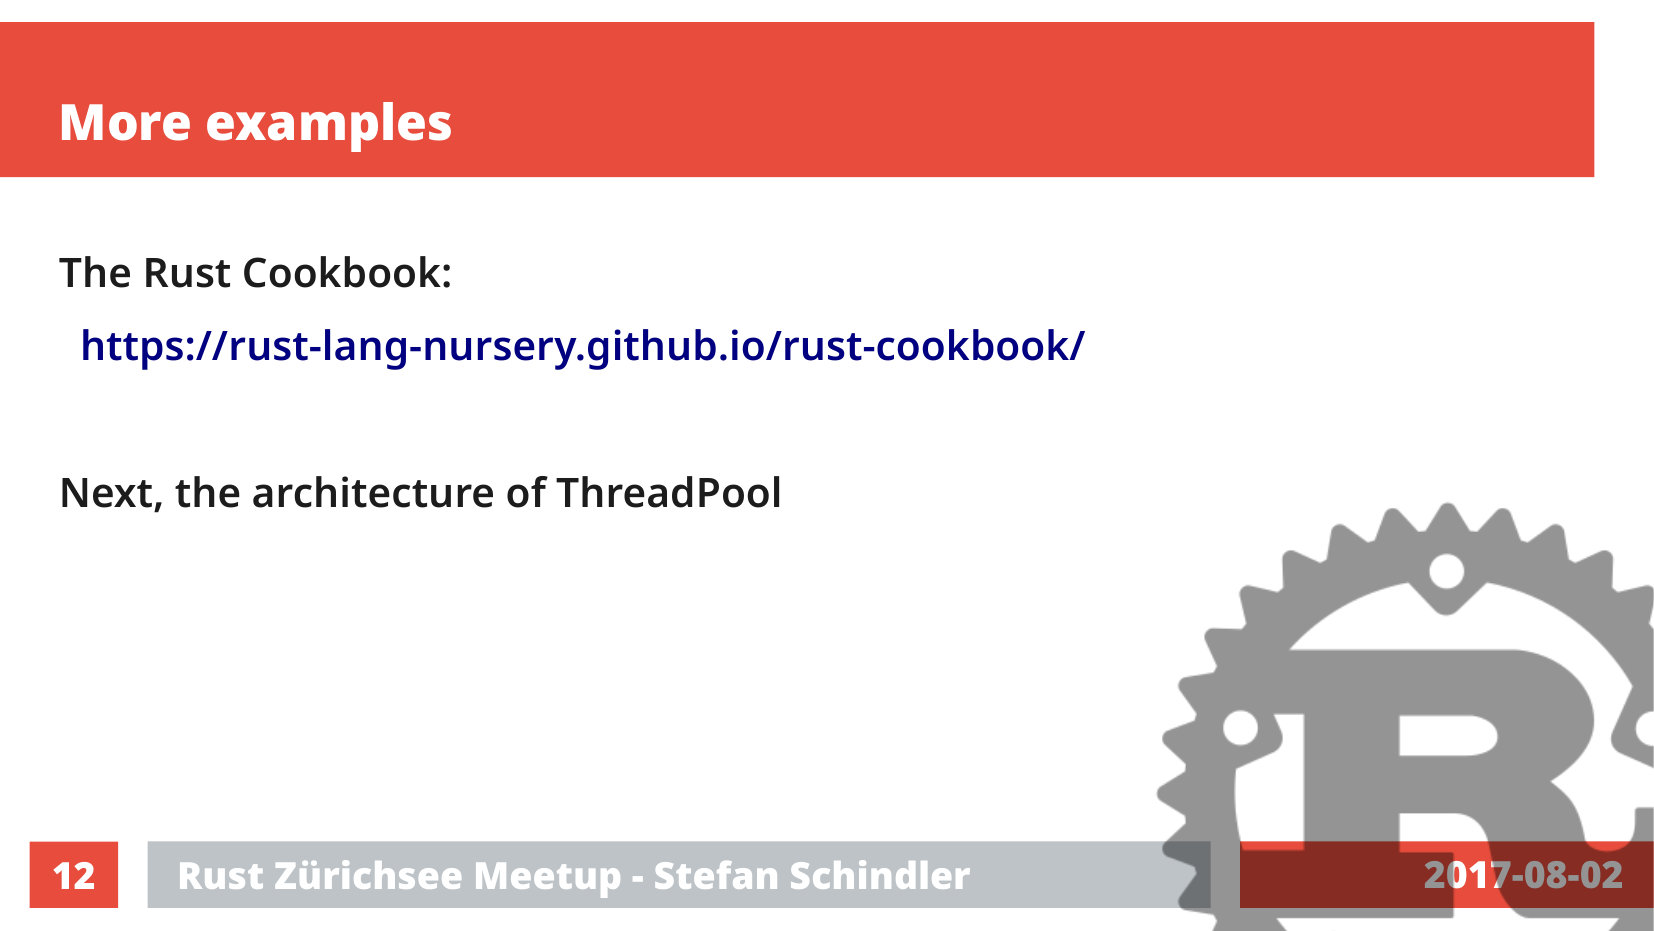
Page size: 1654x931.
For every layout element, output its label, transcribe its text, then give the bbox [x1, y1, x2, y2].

title More examples [59, 44, 1595, 156]
picture [1053, 399, 1654, 931]
list The Rust Cookbook: https://rust-lang-nursery.github.io/rust-cookbook/ Next, the architecture of ThreadPool [59, 243, 1565, 820]
